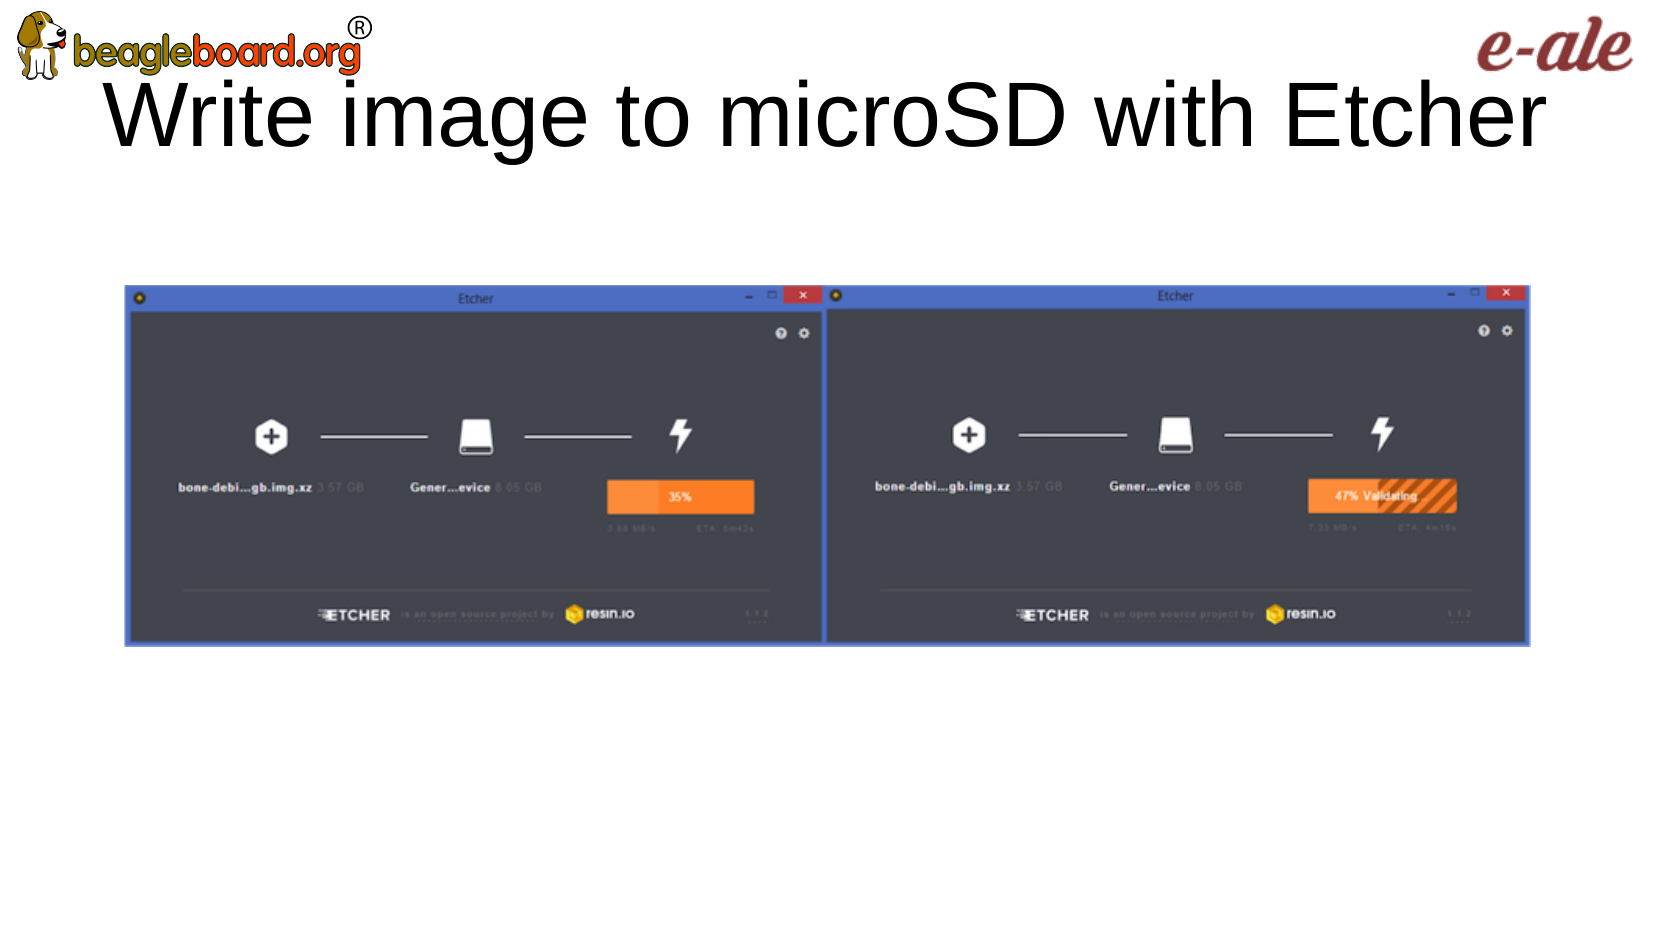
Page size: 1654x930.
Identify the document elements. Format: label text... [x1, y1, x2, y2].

picture [17, 11, 372, 80]
picture [1475, 14, 1636, 74]
title Write image to microSD with Etcher [82, 37, 1571, 193]
picture [124, 285, 1531, 647]
